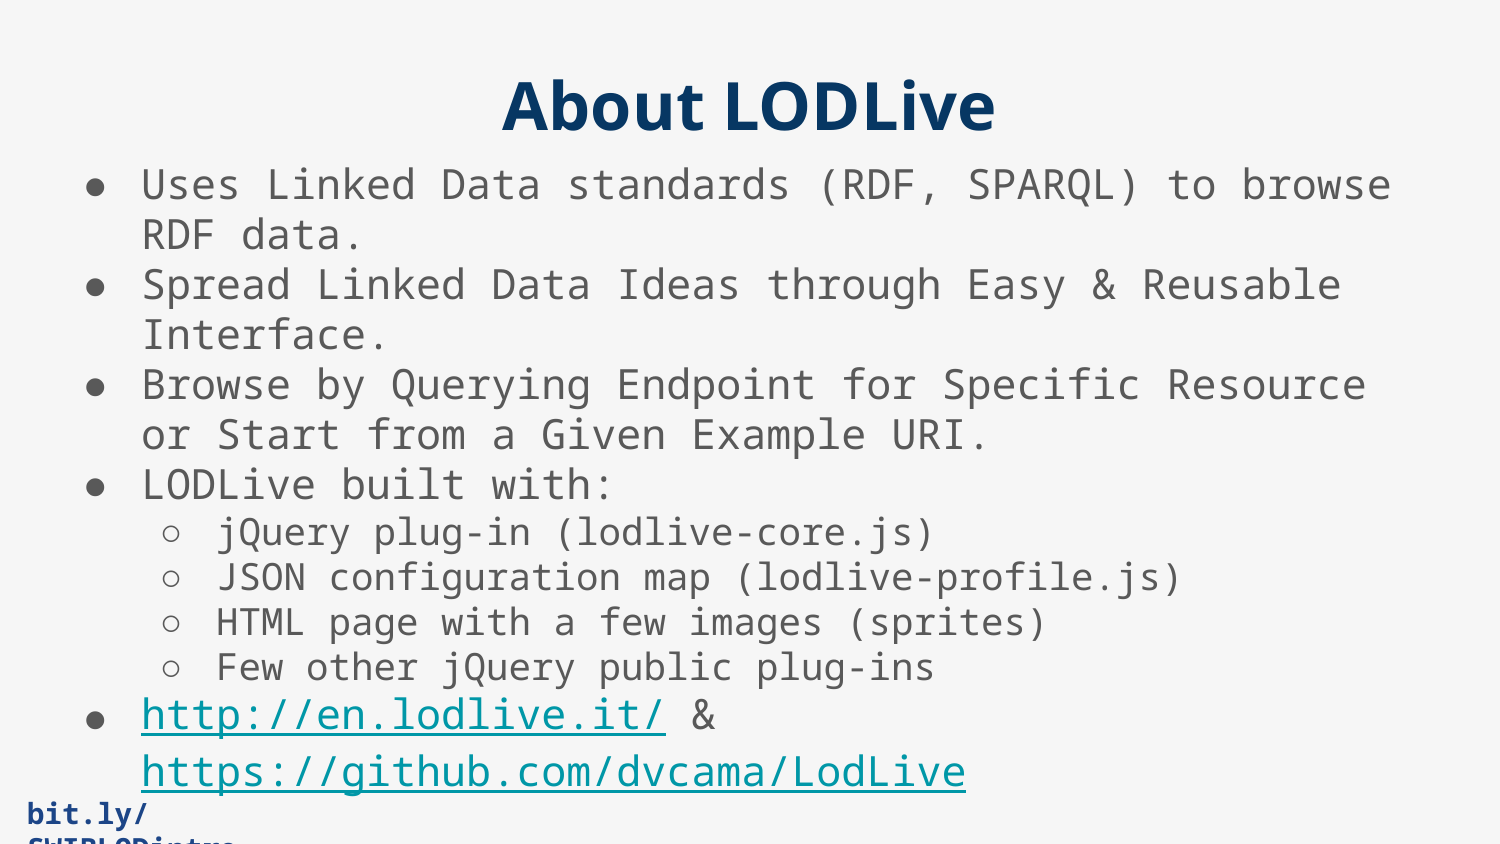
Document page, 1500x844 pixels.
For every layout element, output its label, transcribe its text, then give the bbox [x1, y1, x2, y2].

title About LODLive [51, 48, 1449, 142]
list Uses Linked Data standards (RDF, SPARQL) to browse RDF data. Spread Linked Data Ideas through Easy & Reusable Interface. Browse by Querying Endpoint for Specific Resource or Start from a Given Example URI. LODLive built with: jQuery plug-in (lodlive-core.js) JSON configuration map (lodlive-profile.js) HTML page with a few images (sprites) Few other jQuery public plug-ins http://en.lodlive.it/ & https://github.com/dvcama/LodLive [51, 142, 1449, 787]
